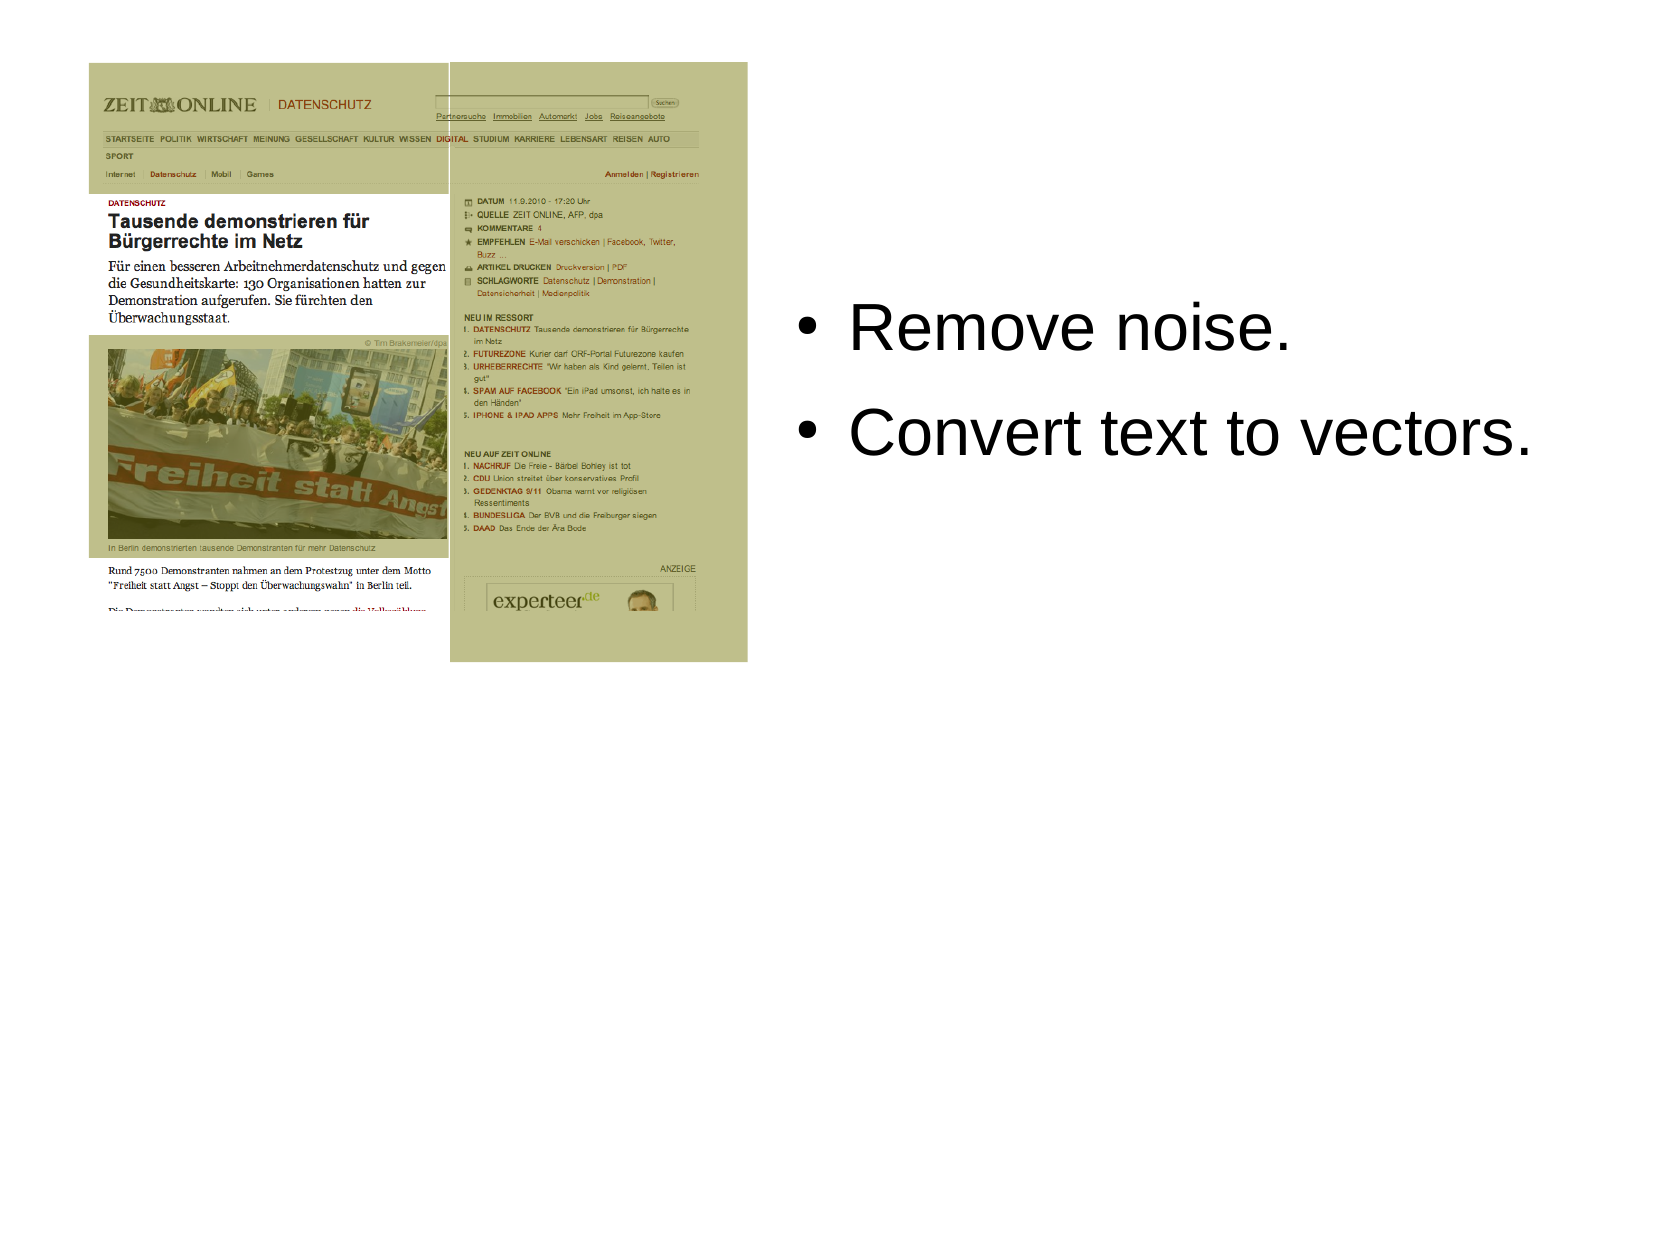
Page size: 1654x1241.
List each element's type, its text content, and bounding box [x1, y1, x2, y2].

picture [97, 90, 450, 611]
text_box [88, 62, 449, 194]
text_box [88, 335, 449, 558]
text_box [450, 62, 748, 663]
list Remove noise. Convert text to vectors. [777, 290, 1571, 1094]
